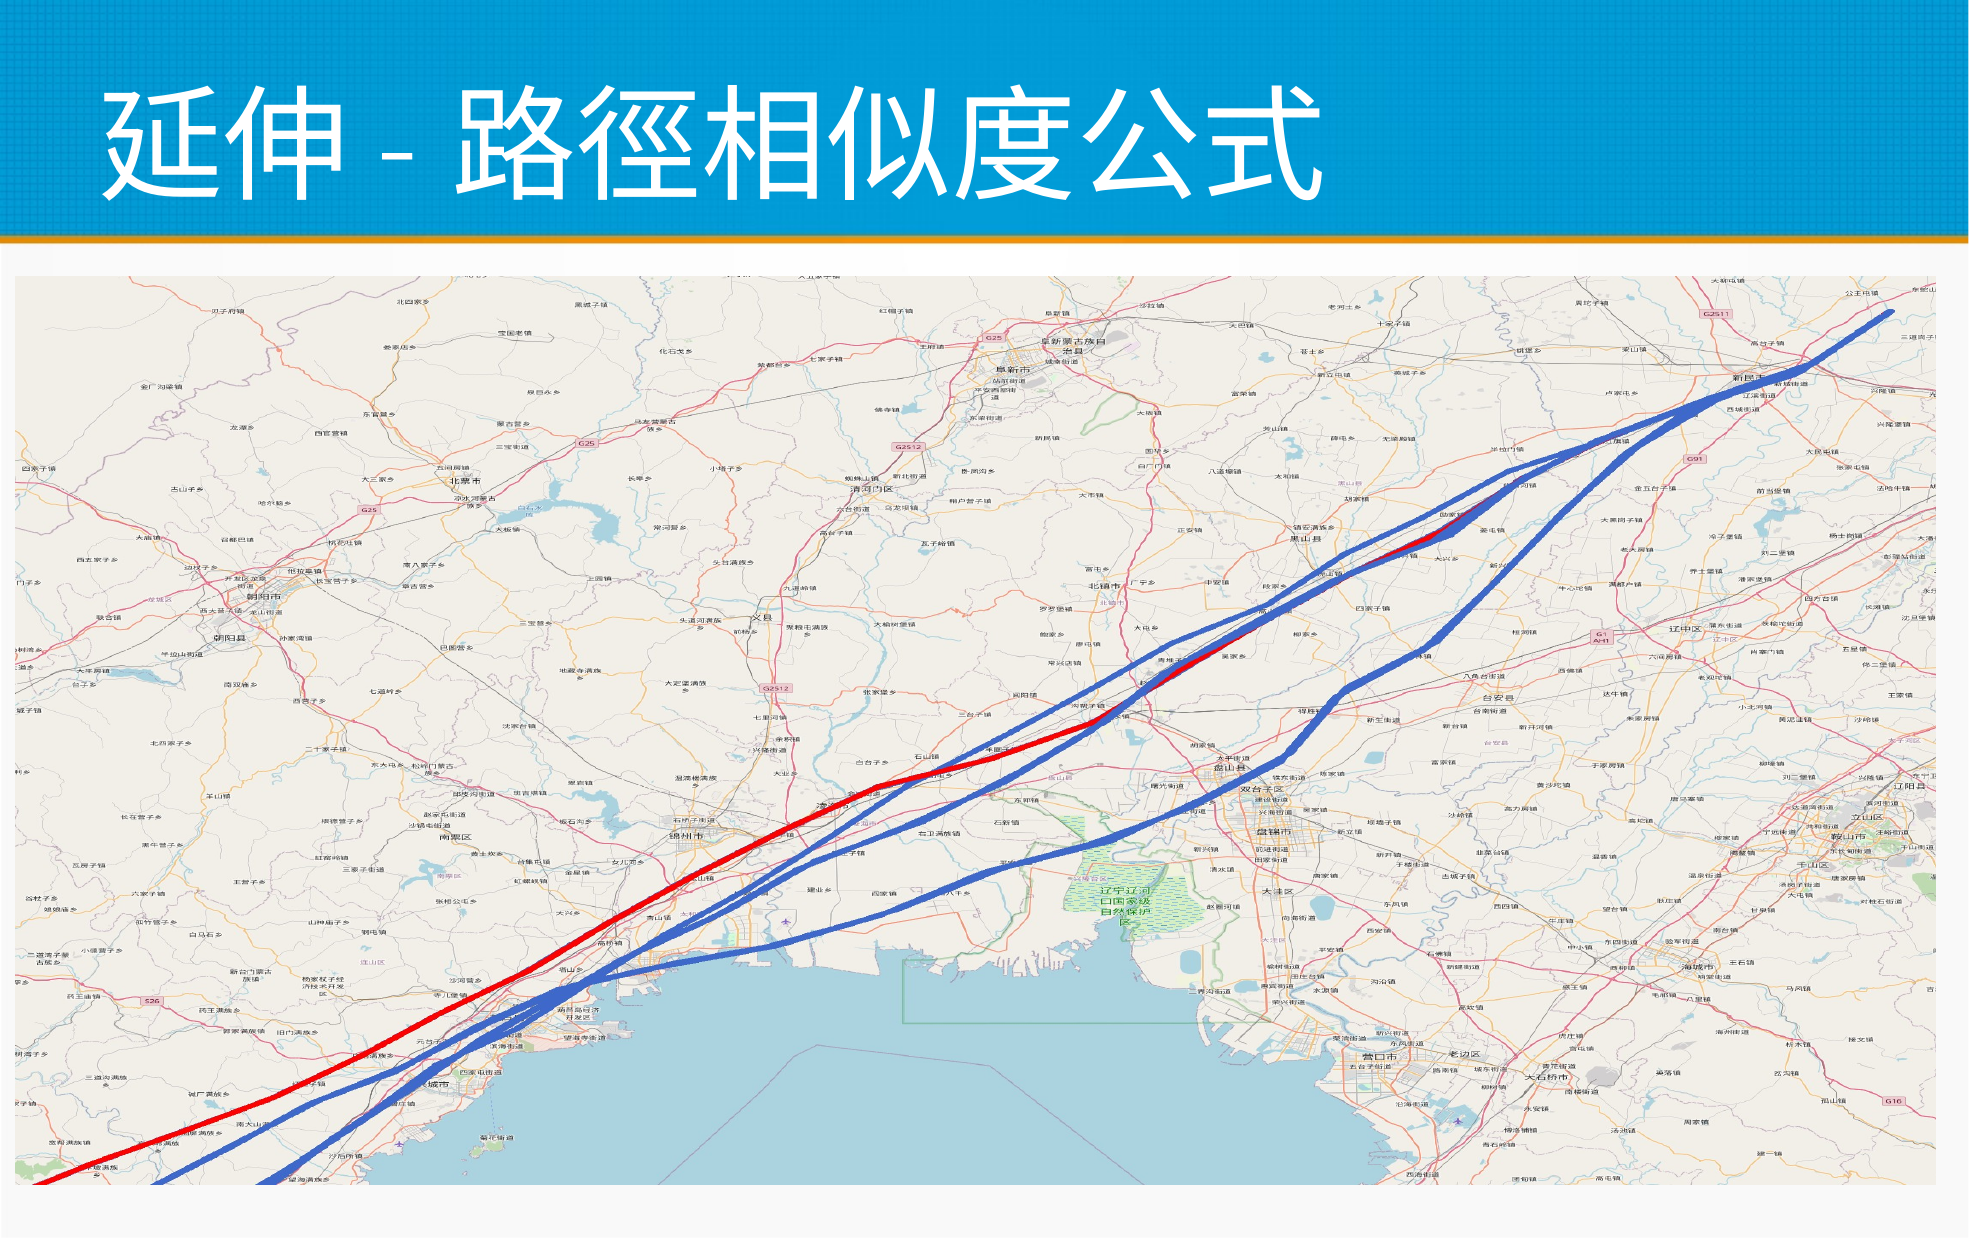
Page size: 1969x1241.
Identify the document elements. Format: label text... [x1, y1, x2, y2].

title 延伸-路徑相似度公式 [98, 19, 1870, 227]
picture [0, 233, 1969, 1241]
